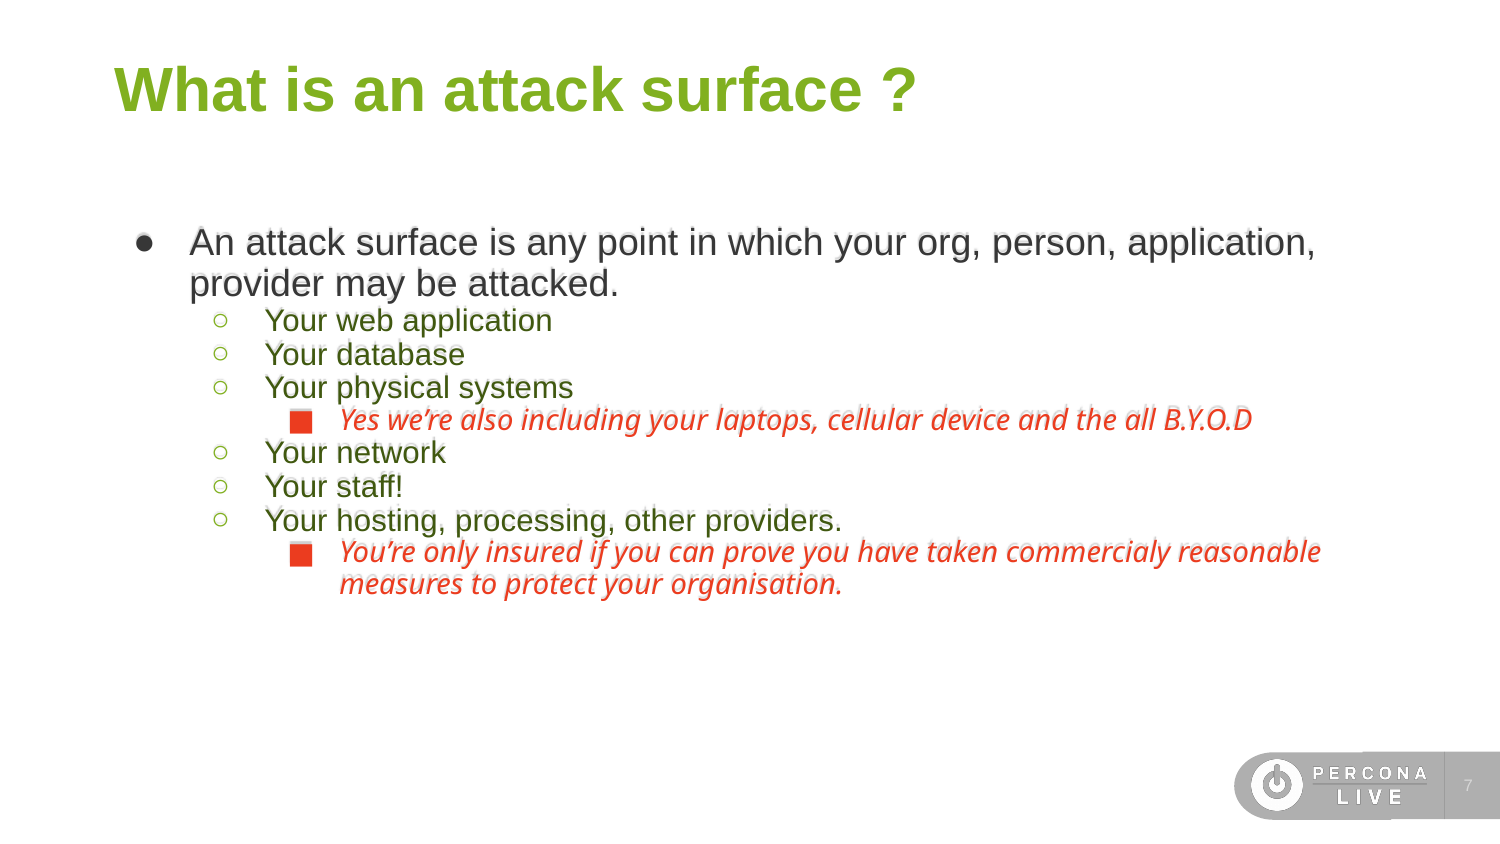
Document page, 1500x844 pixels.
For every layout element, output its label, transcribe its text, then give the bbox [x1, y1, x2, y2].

picture [1251, 759, 1427, 811]
list An attack surface is any point in which your org, person, application, provider may be attacked. Your web application Your database Your physical systems Yes we’re also including your laptops, cellular device and the all B.Y.O.D Your network Your staff! Your hosting, processing, other providers. You’re only insured if you can prove you have taken commercialy reasonable measures to protect your organisation. [103, 217, 1397, 732]
title What is an attack surface ? [103, 6, 1397, 176]
